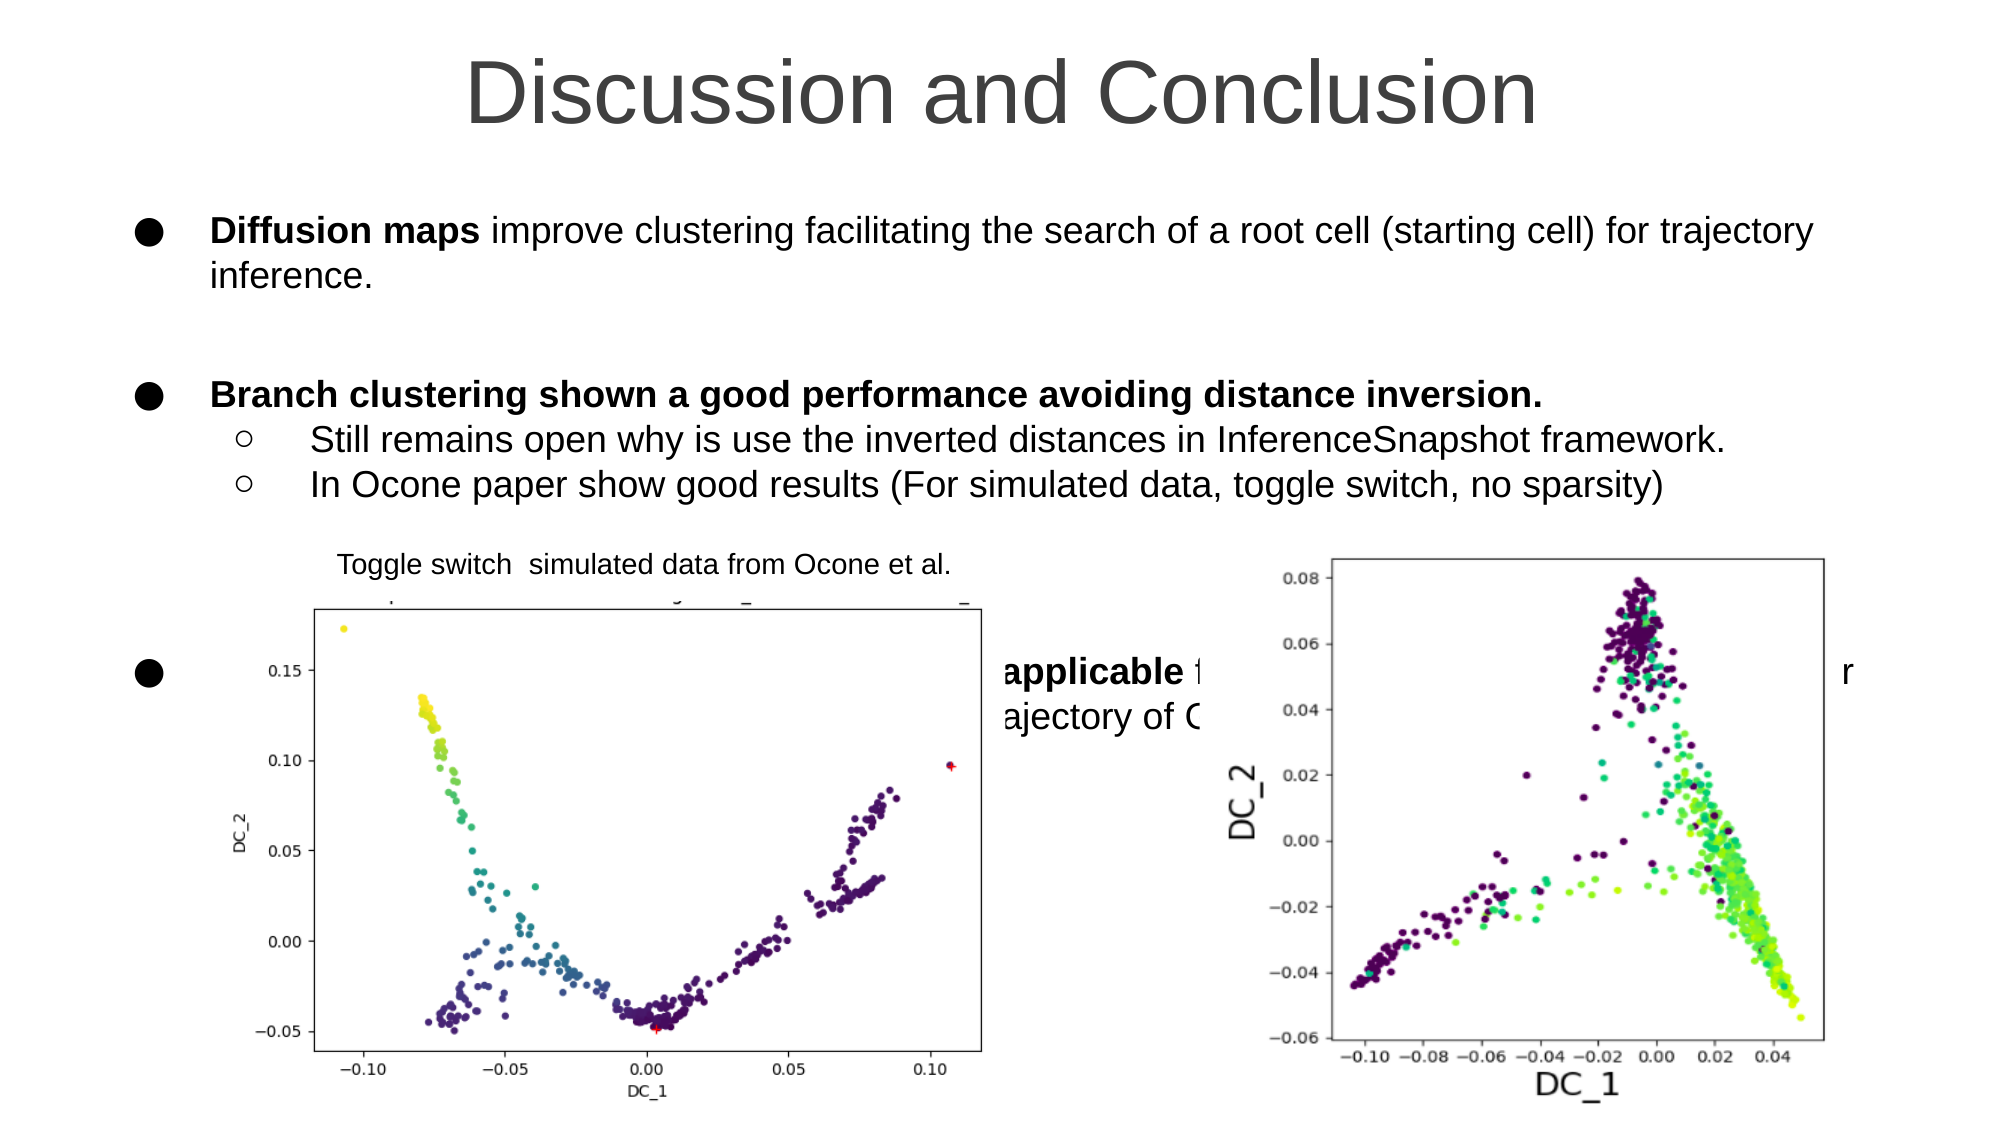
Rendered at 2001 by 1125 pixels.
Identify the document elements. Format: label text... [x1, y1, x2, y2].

picture [1199, 526, 1843, 1114]
text_box Diffusion maps improve clustering facilitating the search of a root cell (starting cell) for trajectory inference. [89, 185, 1892, 349]
text_box Time ordering using Wanderlust algorithm not applicable for Milpied data. Not possible to recover temporal behaviour (Pseudo time series). The trajectory of GC B cells is circular. [1006, 626, 1199, 771]
text_box Discussion and Conclusion [444, 30, 1722, 185]
picture [206, 601, 1006, 1115]
text_box Time ordering using Wanderlust algorithm not applicable for Milpied data. Not possible to recover temporal behaviour (Pseudo time series). The trajectory of GC B cells is circular. [89, 626, 206, 771]
text_box Branch clustering shown a good performance avoiding distance inversion. Still remains open why is use the inverted distances in InferenceSnapshot framework. In Ocone paper show good results (For simulated data, toggle switch, no sparsity) [89, 349, 2000, 526]
text_box Toggle switch simulated data from Ocone et al. [321, 530, 975, 596]
text_box Time ordering using Wanderlust algorithm not applicable for Milpied data. Not possible to recover temporal behaviour (Pseudo time series). The trajectory of GC B cells is circular. [1843, 626, 2000, 771]
